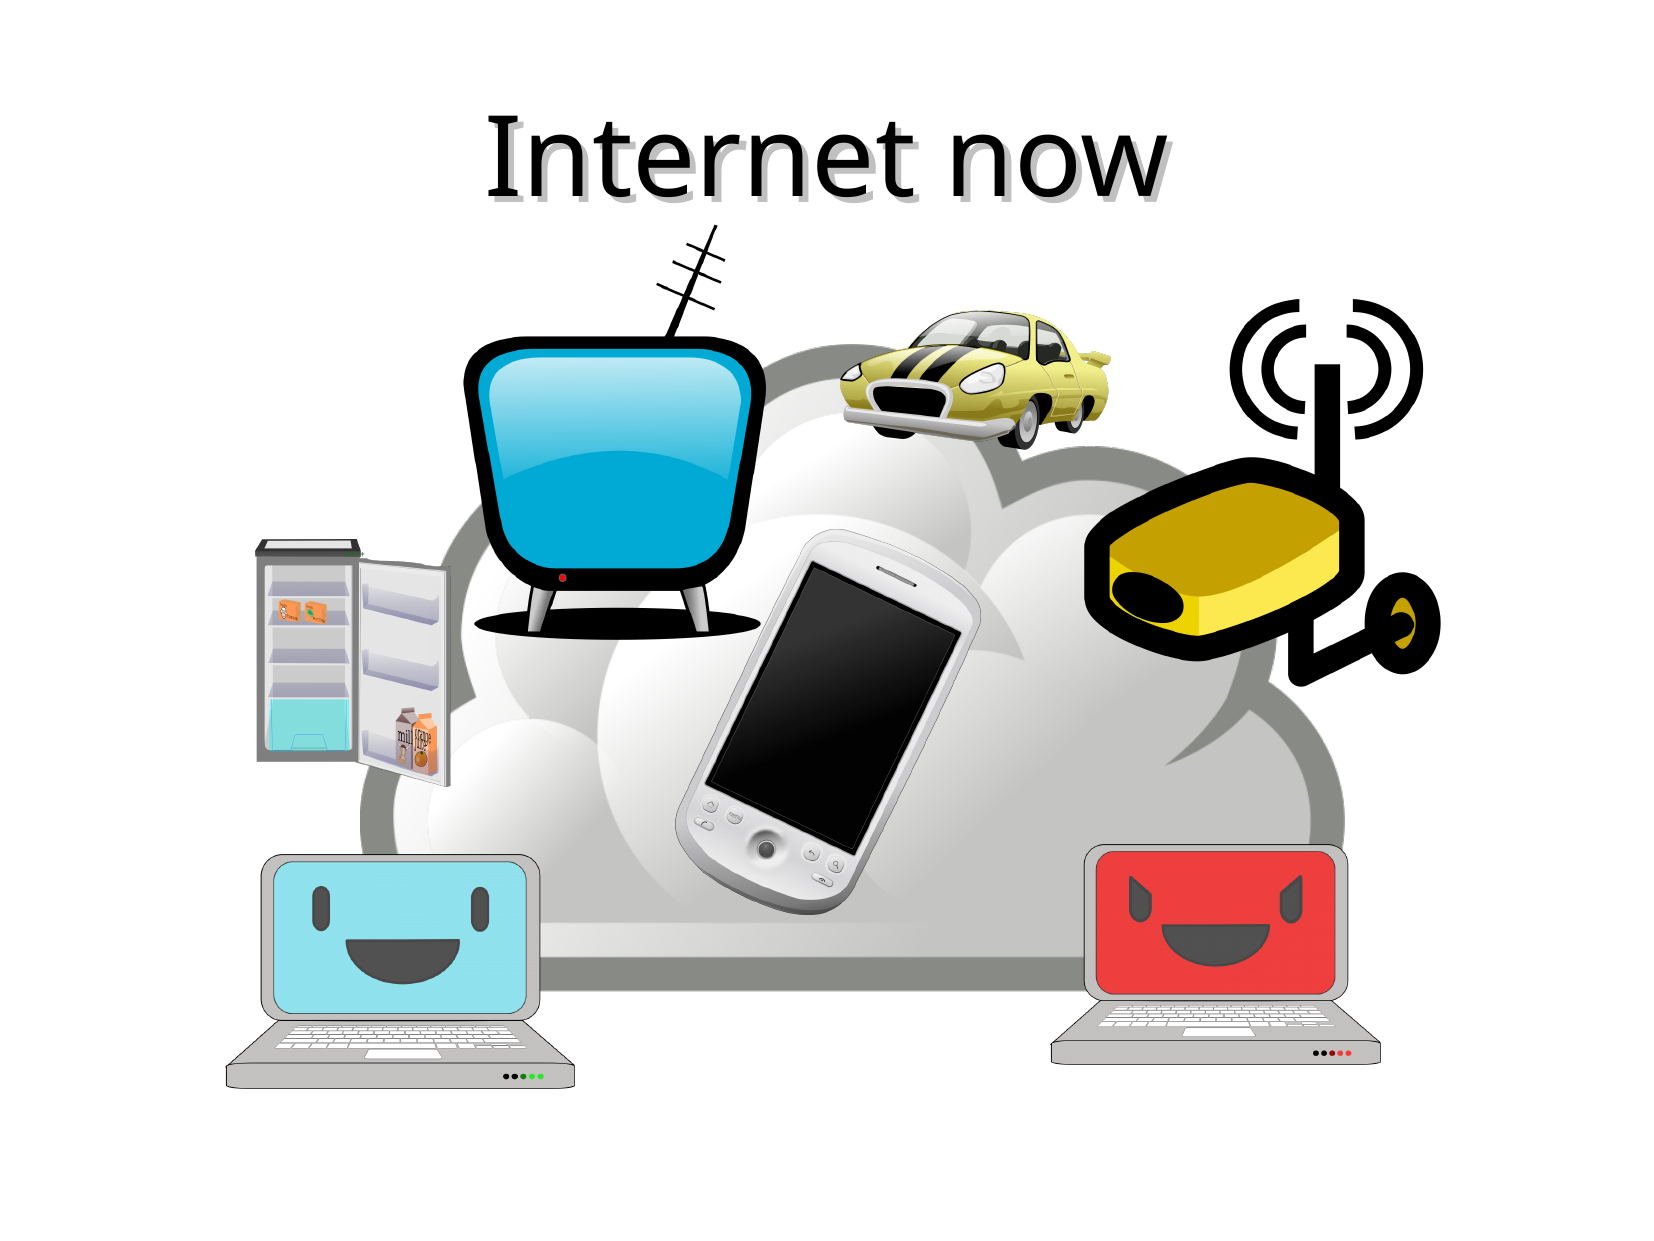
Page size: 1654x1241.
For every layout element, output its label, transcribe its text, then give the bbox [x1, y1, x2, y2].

picture [225, 224, 1441, 1089]
title Internet now [82, 49, 1571, 257]
